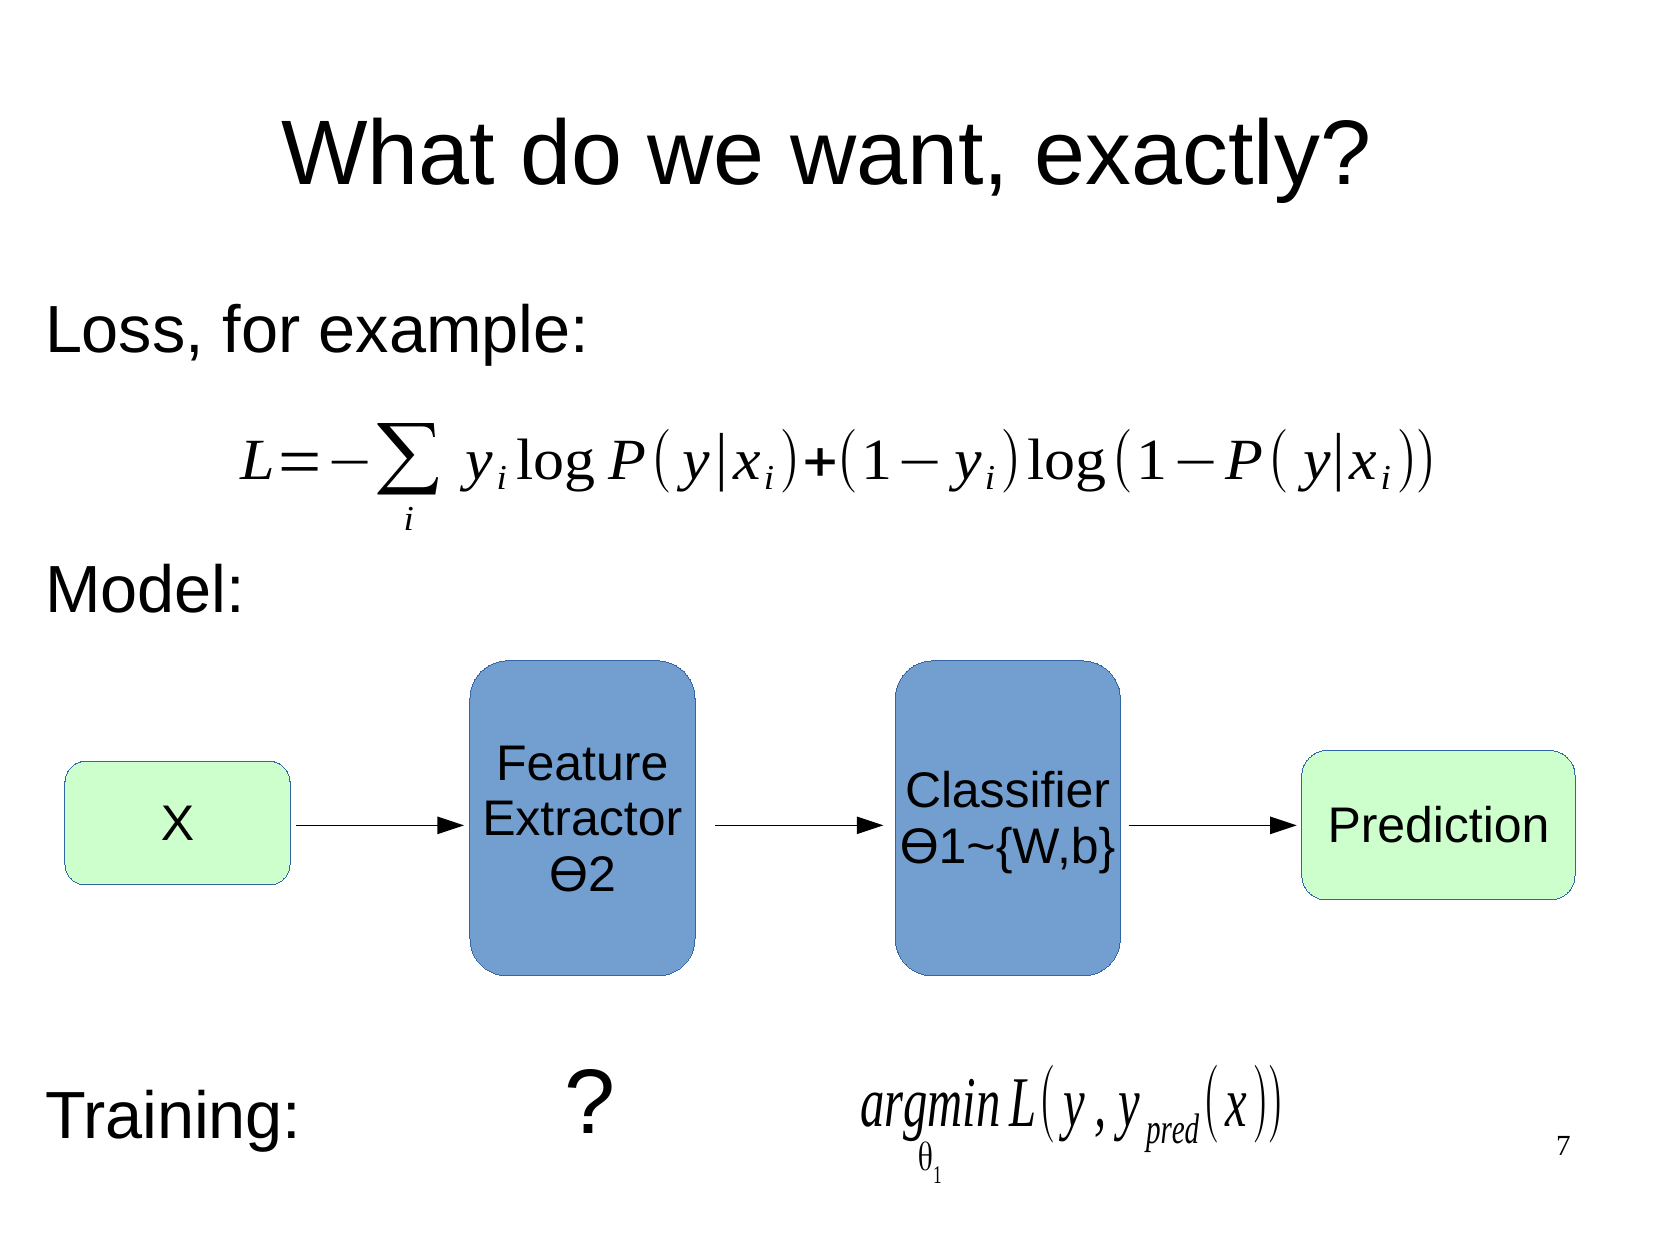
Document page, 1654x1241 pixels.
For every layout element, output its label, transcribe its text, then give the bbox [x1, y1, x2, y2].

text_box Training: [45, 1077, 366, 1153]
text_box Loss, for example: [45, 278, 676, 381]
chart [221, 417, 1453, 537]
chart [847, 1058, 1297, 1188]
text_box X [64, 761, 291, 885]
title What do we want, exactly? [82, 49, 1571, 257]
text_box Prediction [1301, 750, 1576, 900]
text_box Feature Extractor Ɵ2 [469, 660, 696, 976]
text_box ? [549, 1049, 631, 1153]
text_box Classifier Ɵ1~{W,b} [895, 660, 1121, 976]
text_box Model: [45, 537, 676, 641]
